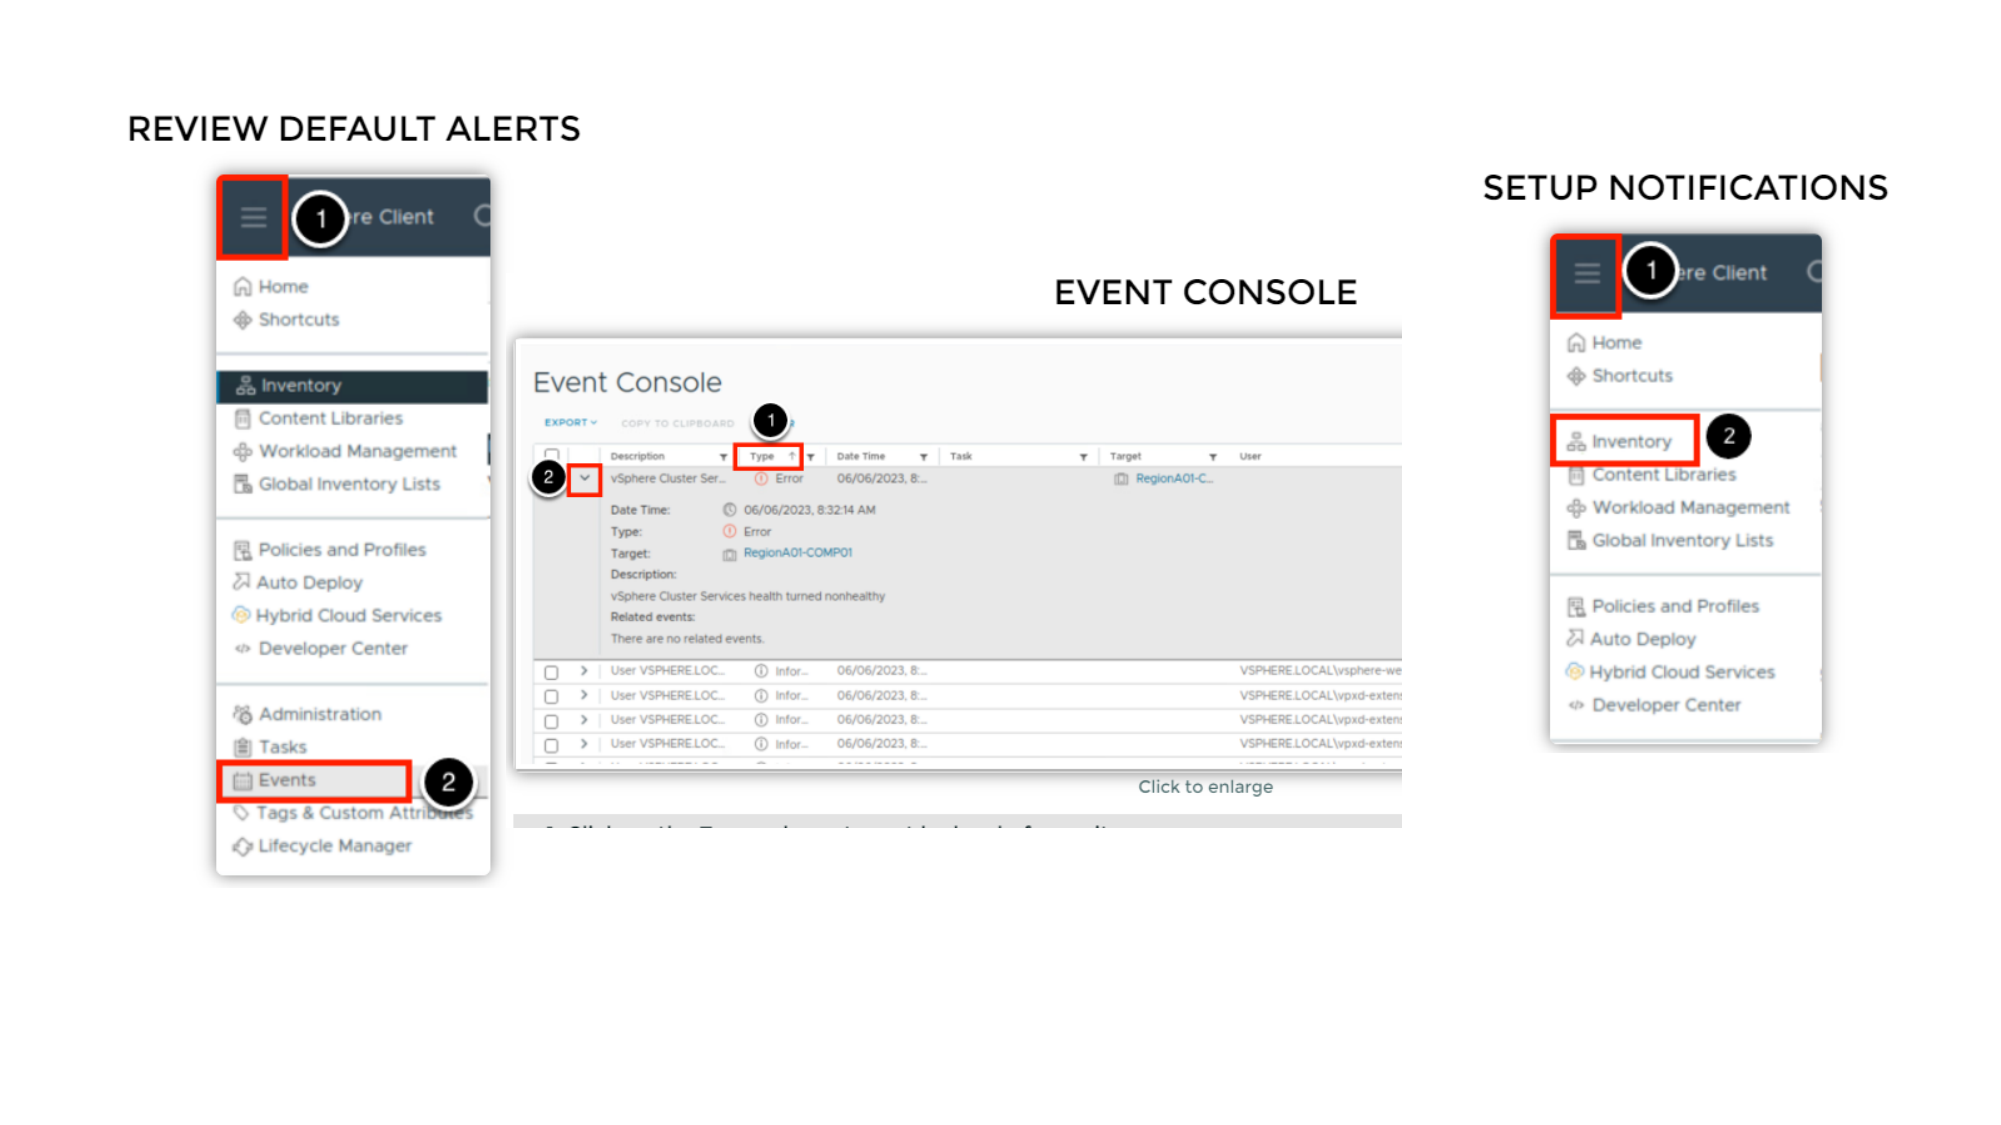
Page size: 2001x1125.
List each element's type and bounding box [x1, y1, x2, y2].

picture [1475, 151, 1921, 753]
picture [105, 92, 1402, 889]
